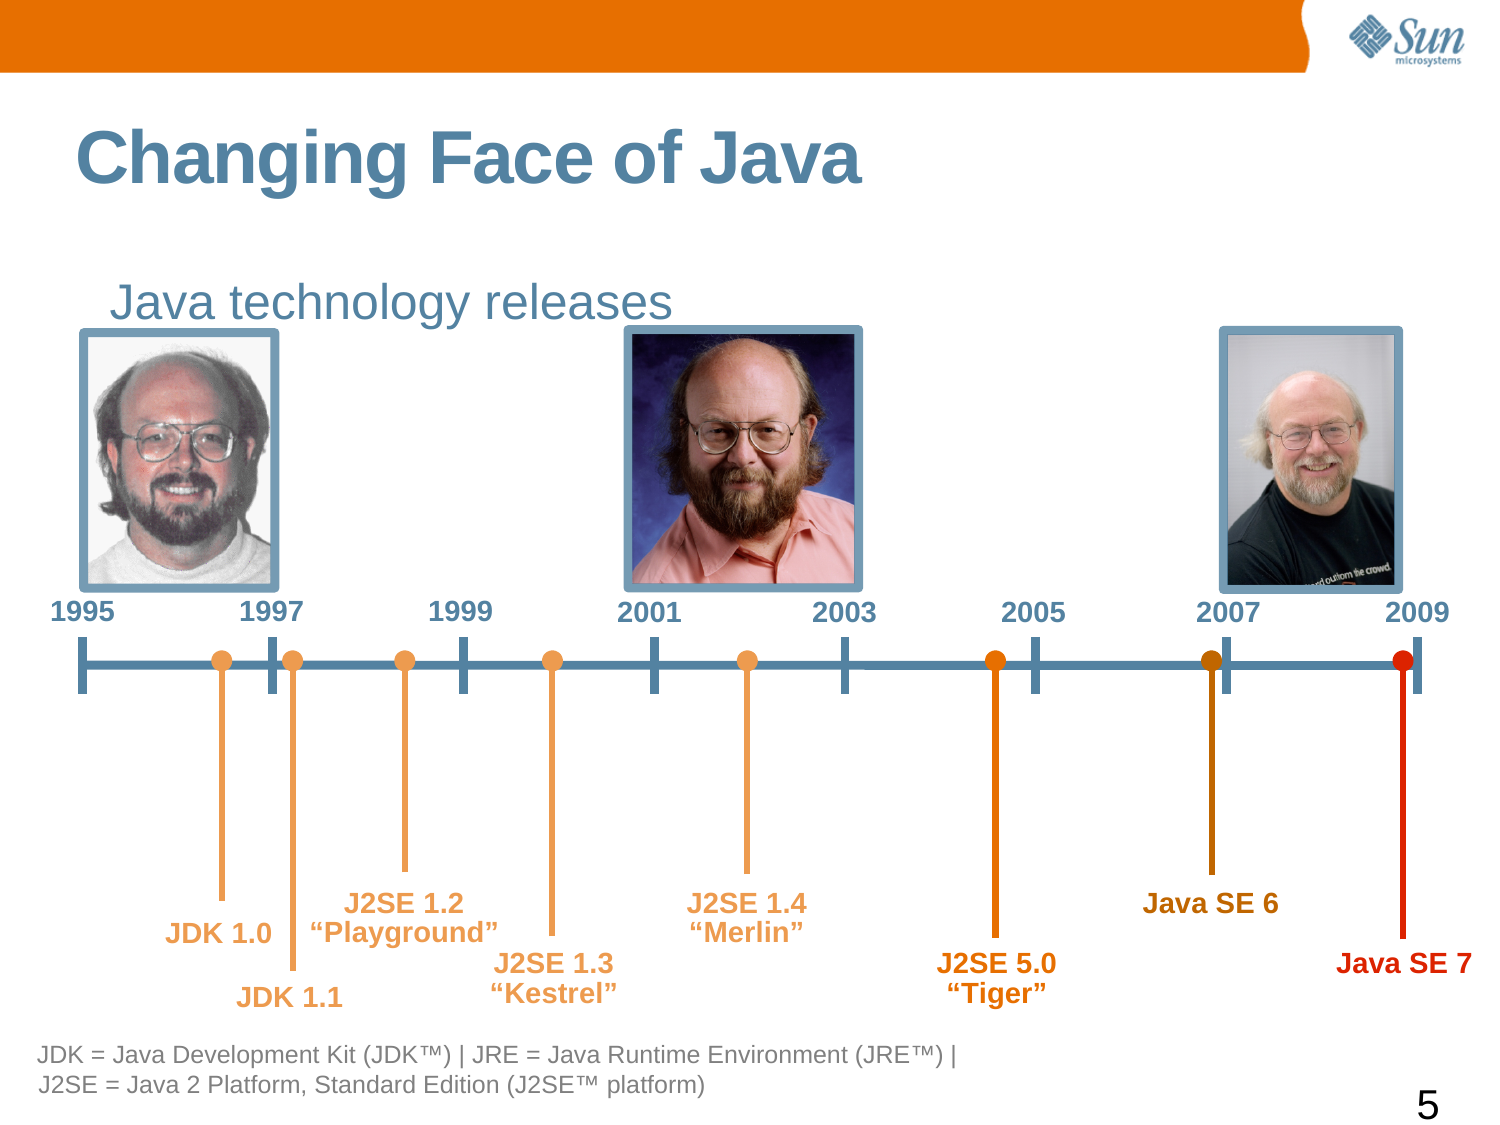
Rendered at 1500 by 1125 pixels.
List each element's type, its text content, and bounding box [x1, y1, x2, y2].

text_box 2009 [1384, 593, 1452, 632]
text_box Java SE 6 [1113, 889, 1309, 924]
text_box 1997 [238, 592, 306, 631]
text_box 1995 [49, 592, 117, 631]
text_box 2003 [811, 592, 879, 631]
text_box 2001 [616, 592, 684, 631]
text_box J2SE 5.0 “Tiger” [927, 950, 1067, 1018]
text_box Java SE 7 [1334, 950, 1475, 985]
text_box JDK 1.1 [236, 983, 344, 1018]
picture [0, 0, 1500, 75]
picture [1227, 334, 1395, 586]
title Changing Face of Java [75, 122, 1438, 228]
text_box Java technology releases [101, 262, 1377, 352]
text_box 2005 [1000, 593, 1068, 631]
picture [632, 334, 855, 584]
text_box J2SE 1.2 “Playground” [306, 889, 502, 954]
text_box 1999 [427, 592, 495, 631]
picture [88, 337, 271, 584]
text_box J2SE 1.3 “Kestrel” [484, 950, 624, 1018]
text_box JDK = Java Development Kit (JDK™) | JRE = Java Runtime Environment (JRE™) | J2SE = Java 2 Platform, Standard Edition (J2SE™ platform) [29, 1028, 1383, 1107]
text_box J2SE 1.4 “Merlin” [649, 889, 845, 954]
text_box 2007 [1194, 593, 1263, 631]
text_box JDK 1.0 [165, 919, 273, 954]
